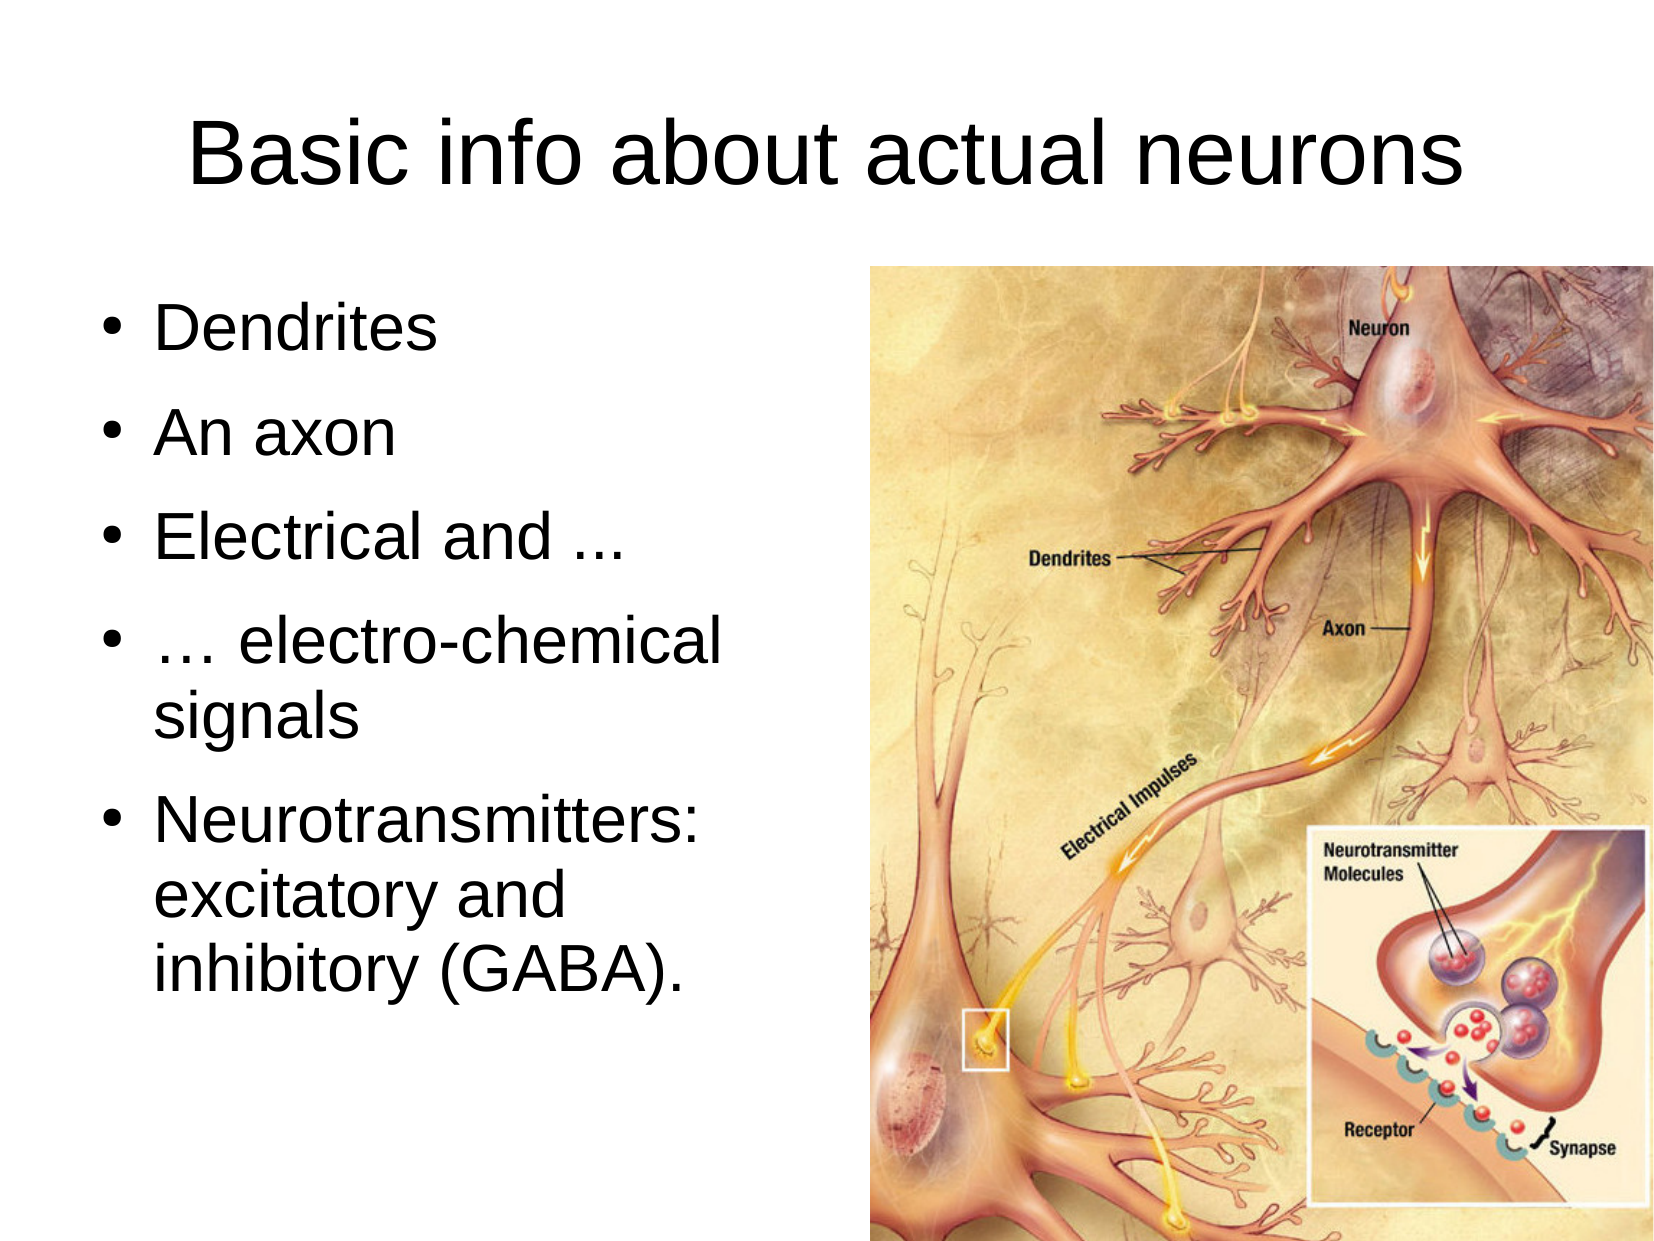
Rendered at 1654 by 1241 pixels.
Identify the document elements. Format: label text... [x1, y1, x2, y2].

list Dendrites An axon Electrical and ... … electro-chemical signals Neurotransmitters: excitatory and inhibitory (GABA). [82, 290, 841, 1010]
title Basic info about actual neurons [82, 49, 1571, 257]
picture [870, 266, 1654, 1241]
